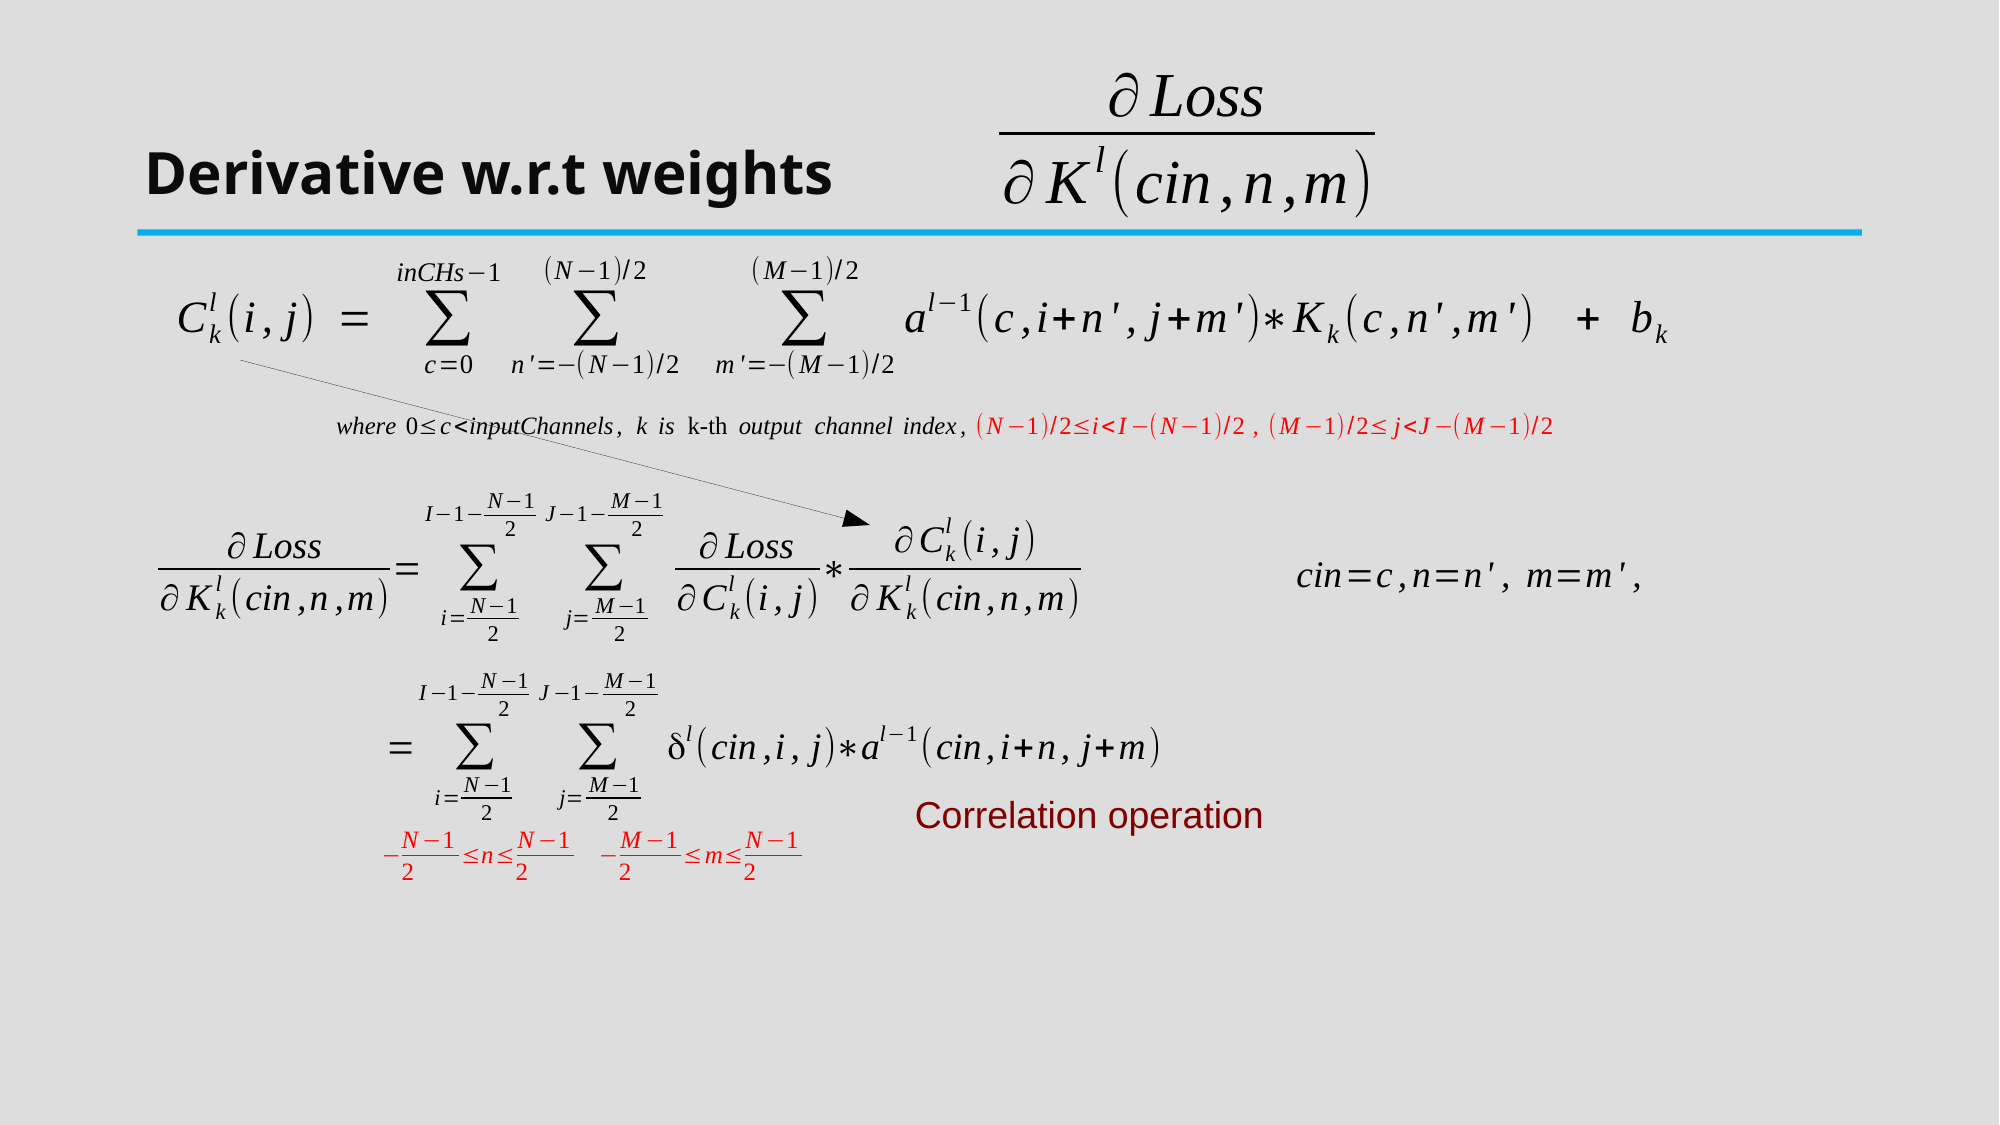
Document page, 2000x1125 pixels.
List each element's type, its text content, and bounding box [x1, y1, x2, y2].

chart [1290, 554, 1648, 597]
title Derivative w.r.t weights [137, 108, 1863, 233]
chart [170, 254, 1778, 442]
chart [375, 667, 1167, 886]
text_box Correlation operation [900, 786, 1546, 886]
chart [150, 488, 1088, 646]
chart [990, 60, 1384, 221]
